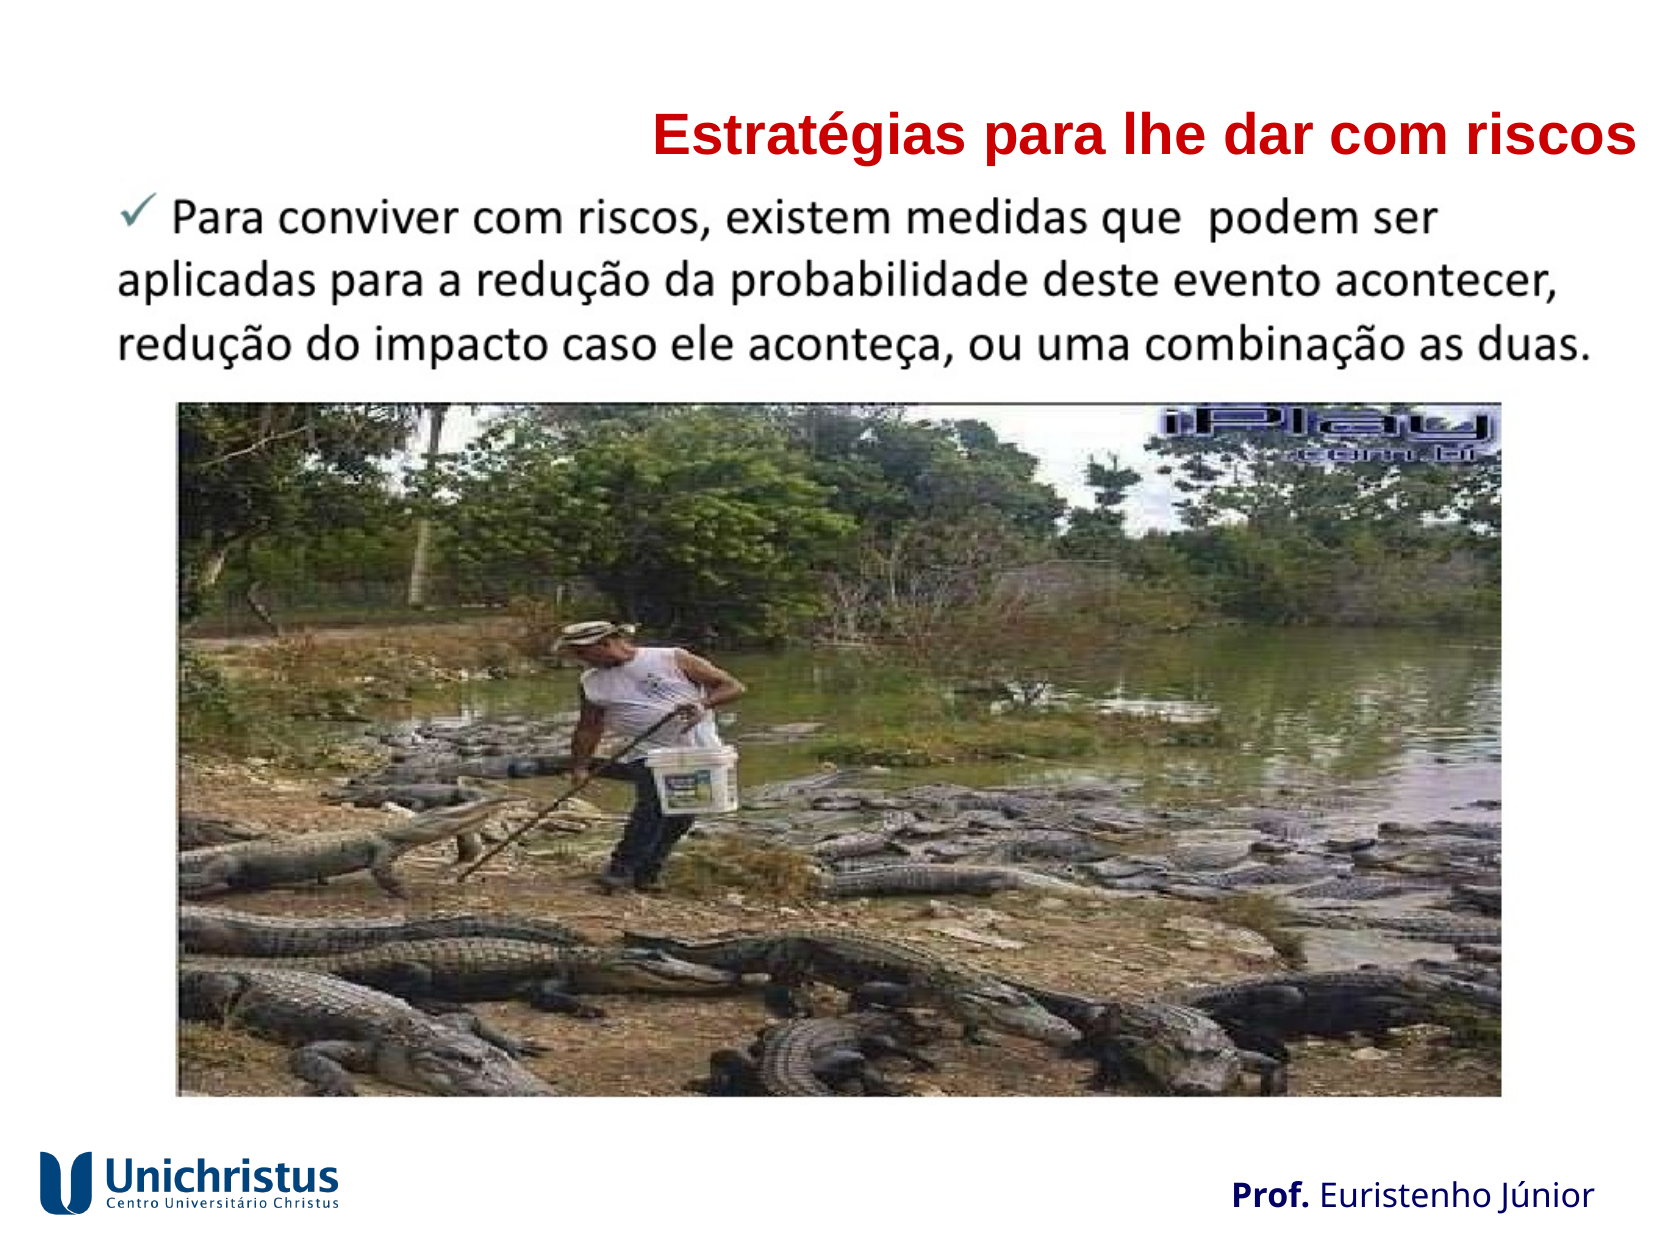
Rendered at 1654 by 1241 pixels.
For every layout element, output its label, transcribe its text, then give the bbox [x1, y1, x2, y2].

picture [35, 1148, 343, 1217]
text_box Estratégias para lhe dar com riscos [637, 94, 1654, 175]
text_box Prof. Euristenho Júnior [1216, 1163, 1654, 1224]
picture [82, 160, 1605, 1105]
